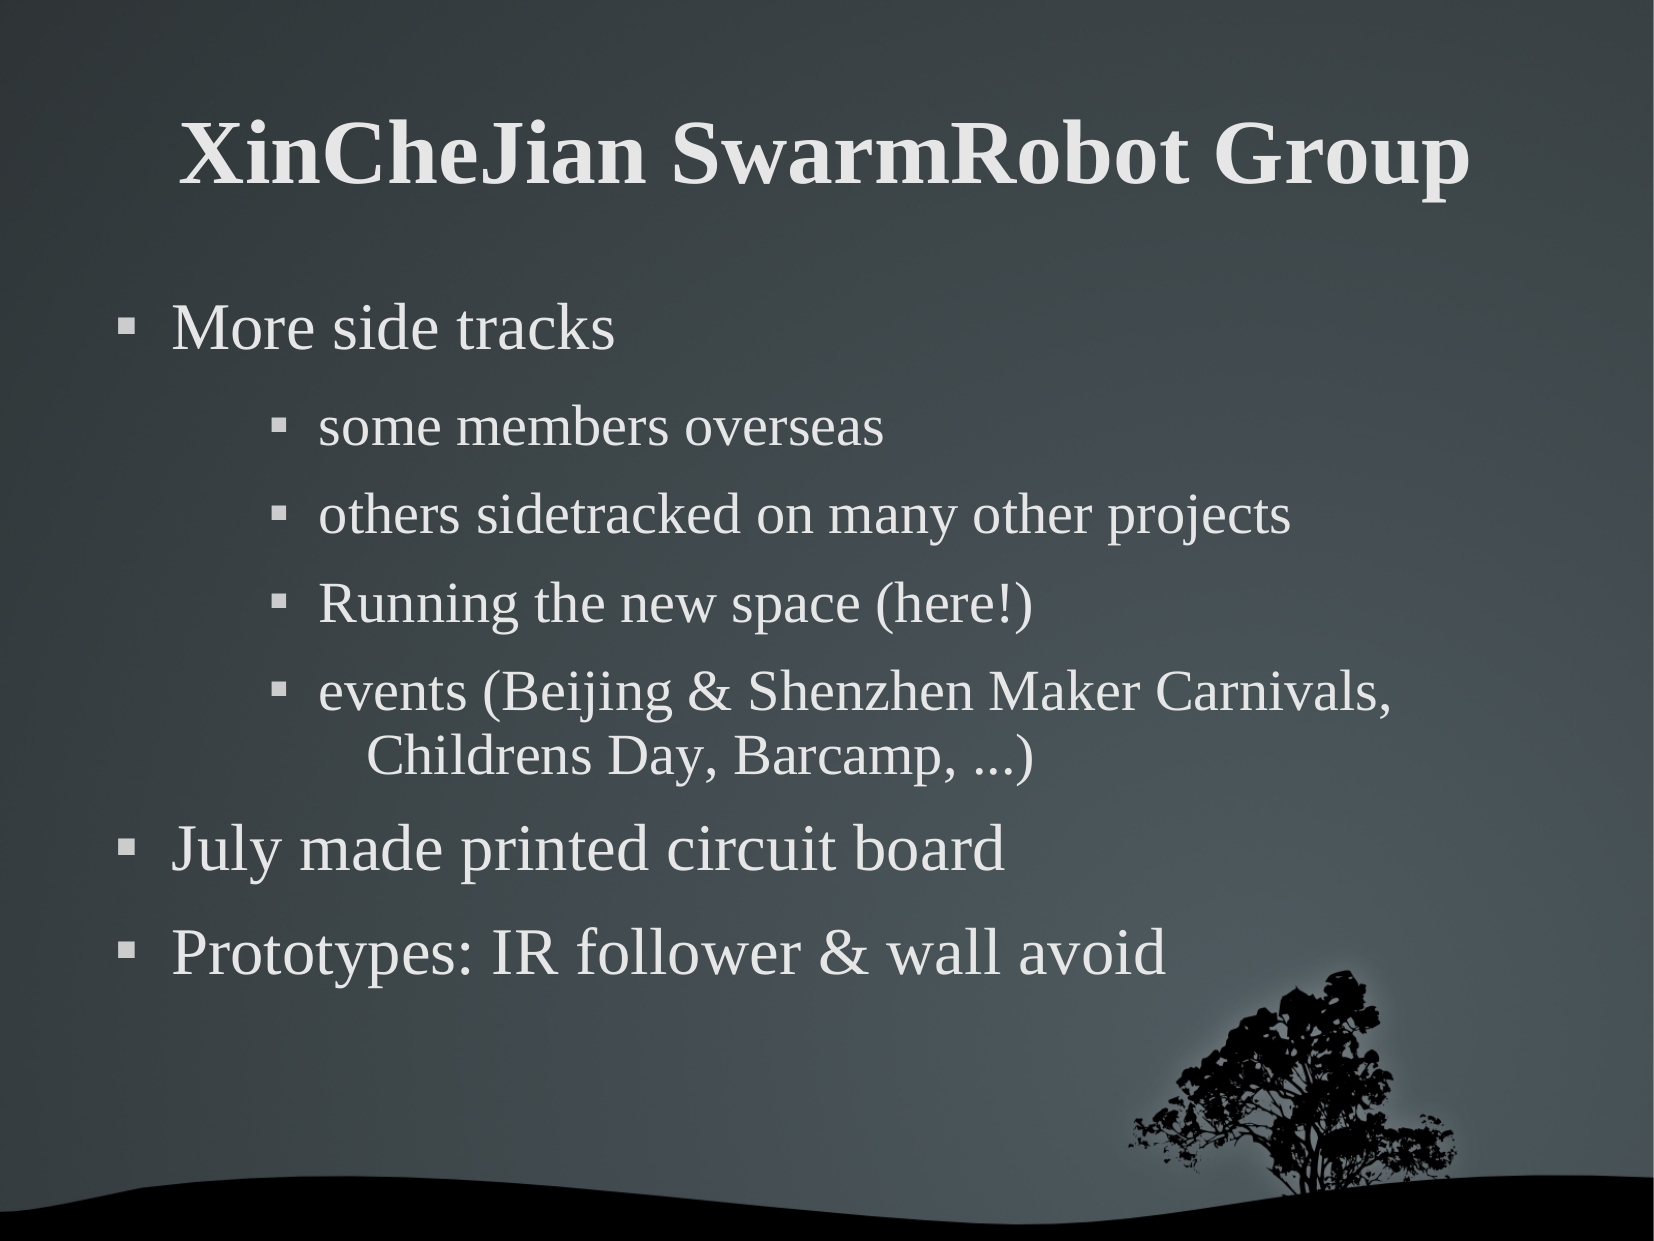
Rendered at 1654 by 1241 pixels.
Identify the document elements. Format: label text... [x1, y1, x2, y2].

list More side tracks some members overseas others sidetracked on many other projects Running the new space (here!) events (Beijing & Shenzhen Maker Carnivals, Childrens Day, Barcamp, ...) July made printed circuit board Prototypes: IR follower & wall avoid [82, 290, 1571, 1241]
title XinCheJian SwarmRobot Group [82, 49, 1571, 257]
picture [0, 0, 1654, 1241]
